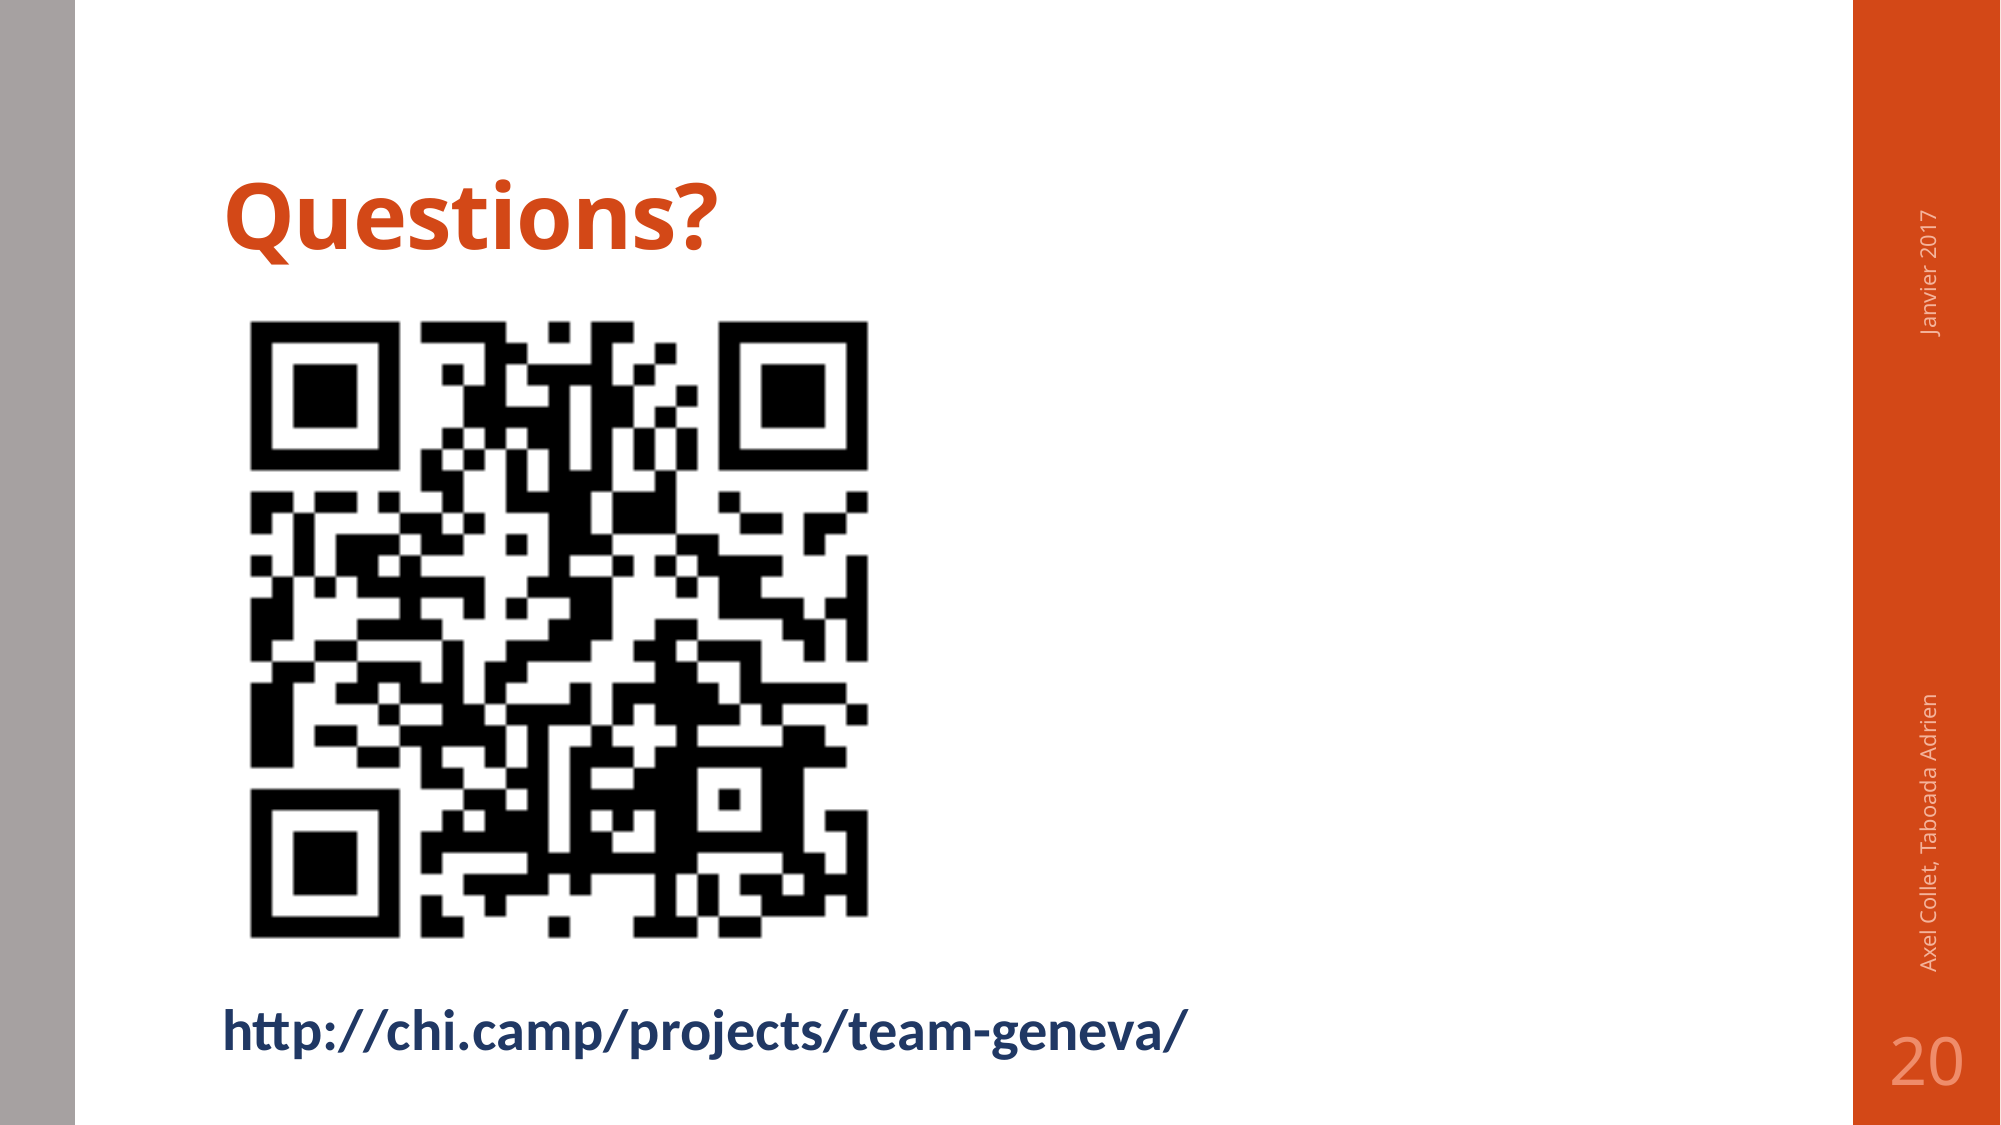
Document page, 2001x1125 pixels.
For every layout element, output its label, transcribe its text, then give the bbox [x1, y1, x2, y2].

text_box http://chi.camp/projects/team-geneva/ [206, 985, 1217, 1071]
text_box [1852, 1012, 2000, 1110]
text_box Axel Collet, Taboada Adrien [1897, 400, 1958, 988]
title Questions? [206, 48, 1797, 278]
picture [206, 277, 915, 985]
text_box Janvier 2017 [1897, 37, 1958, 351]
